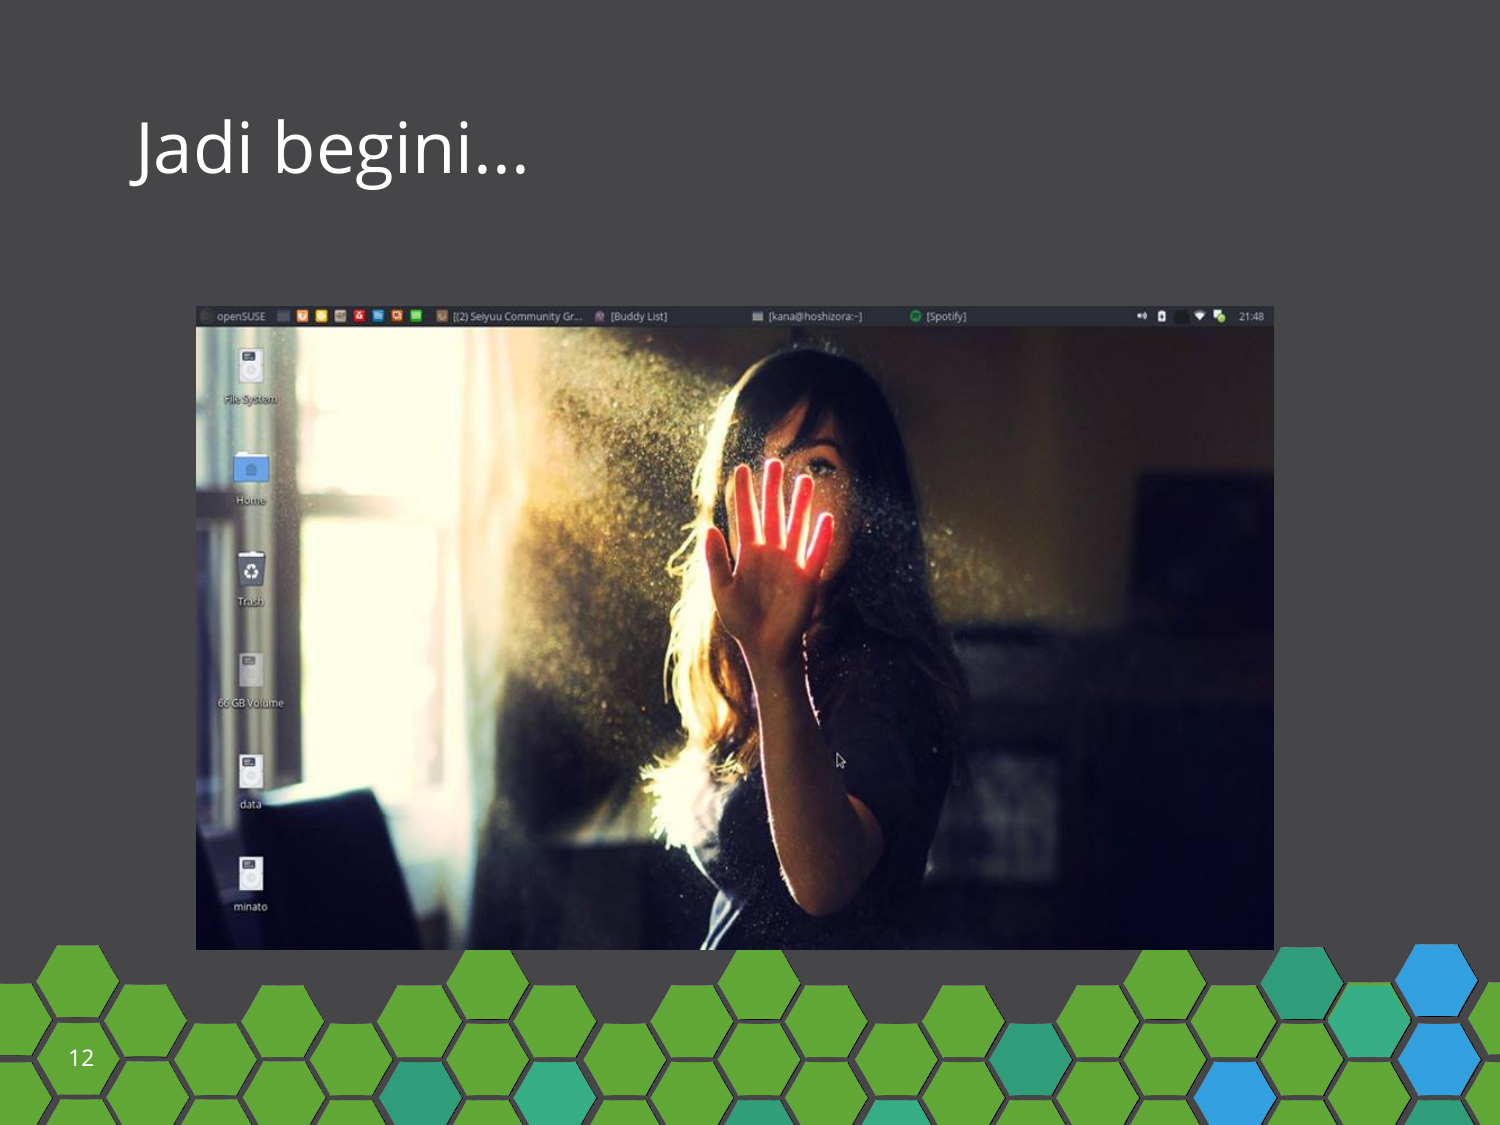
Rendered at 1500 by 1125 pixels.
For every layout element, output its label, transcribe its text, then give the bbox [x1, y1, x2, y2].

picture [0, 306, 1500, 1125]
title Jadi begini... [135, 65, 1372, 228]
